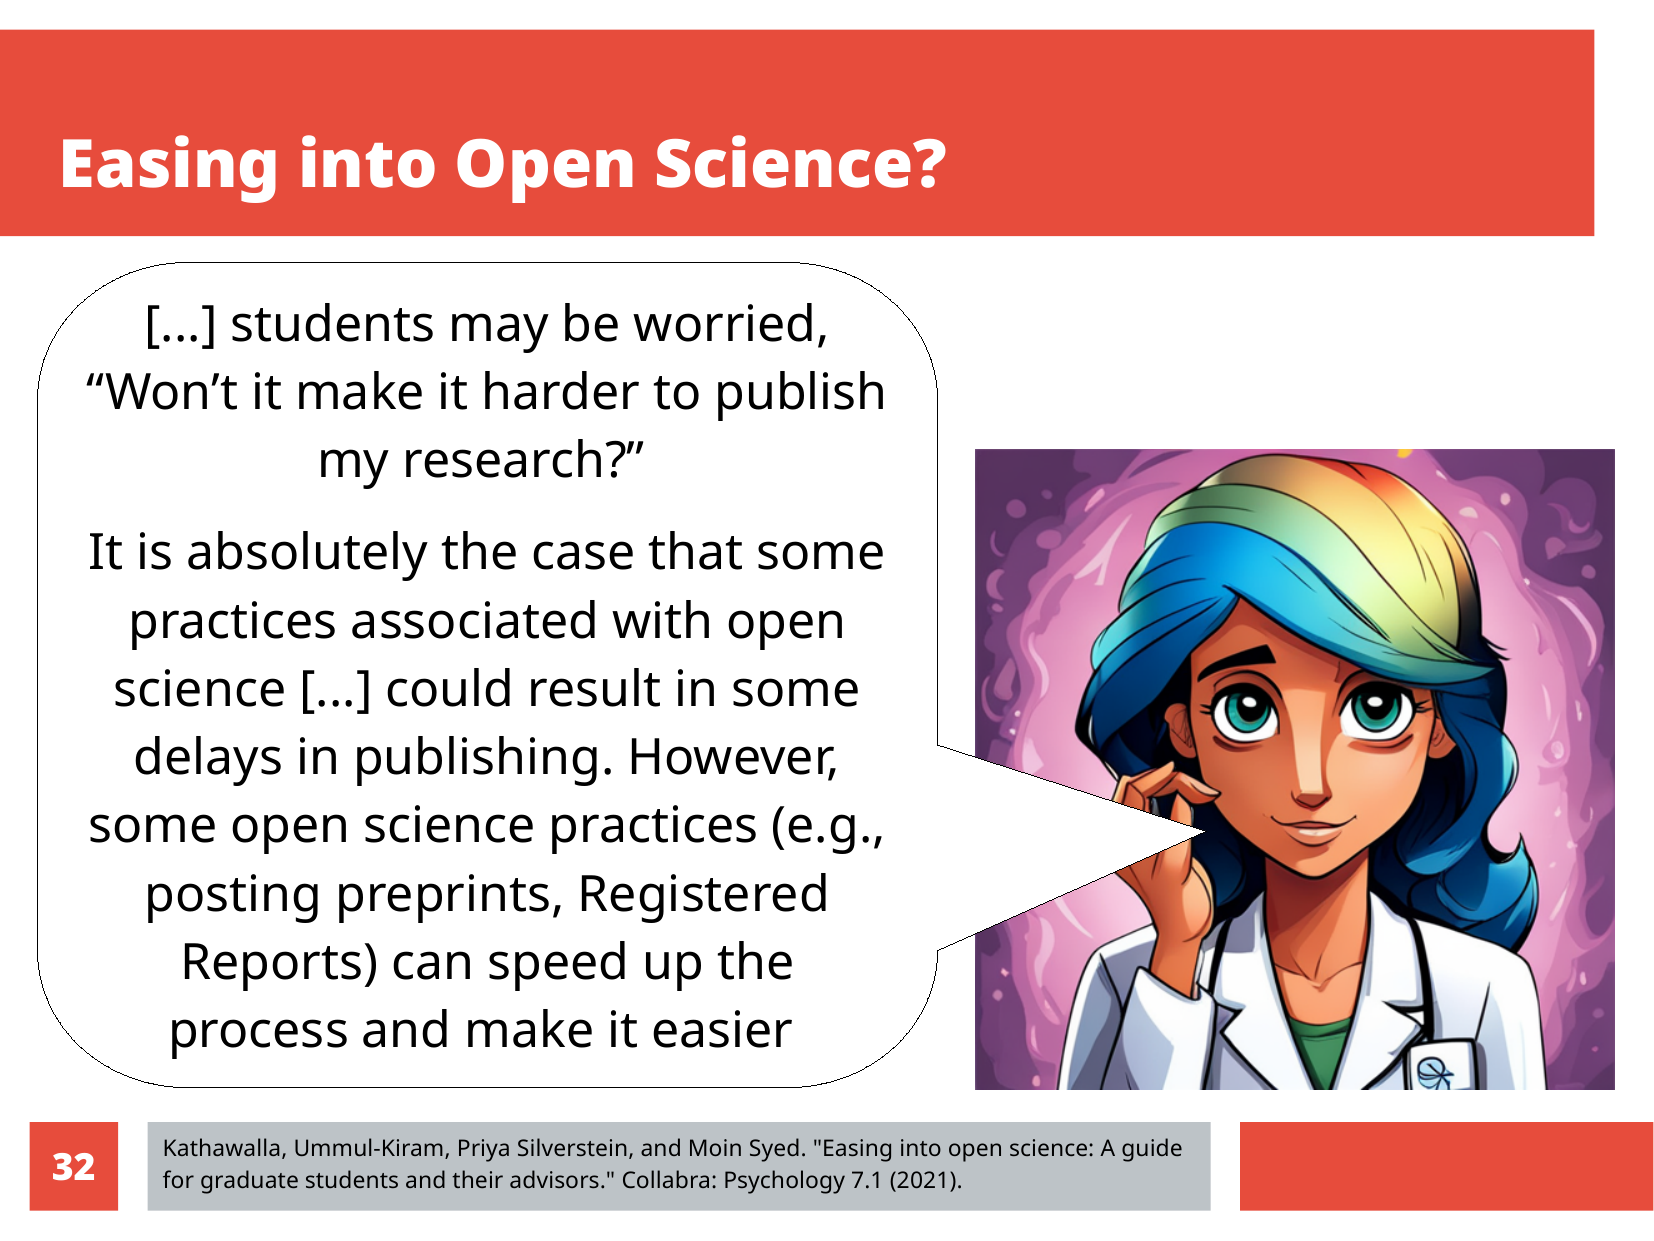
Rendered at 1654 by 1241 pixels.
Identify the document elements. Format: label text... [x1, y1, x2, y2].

text_box [...] students may be worried, “Won’t it make it harder to publish my research?” It is absolutely the case that some practices associated with open science [...] could result in some delays in publishing. However, some open science practices (e.g., posting preprints, Registered Reports) can speed up the process and make it easier [37, 262, 1207, 1088]
title Easing into Open Science? [59, 59, 1595, 207]
picture [975, 449, 1615, 1090]
text_box Kathawalla, Ummul-Kiram, Priya Silverstein, and Moin Syed. "Easing into open science: A guide for graduate students and their advisors." Collabra: Psychology 7.1 (2021). [147, 1125, 1201, 1201]
